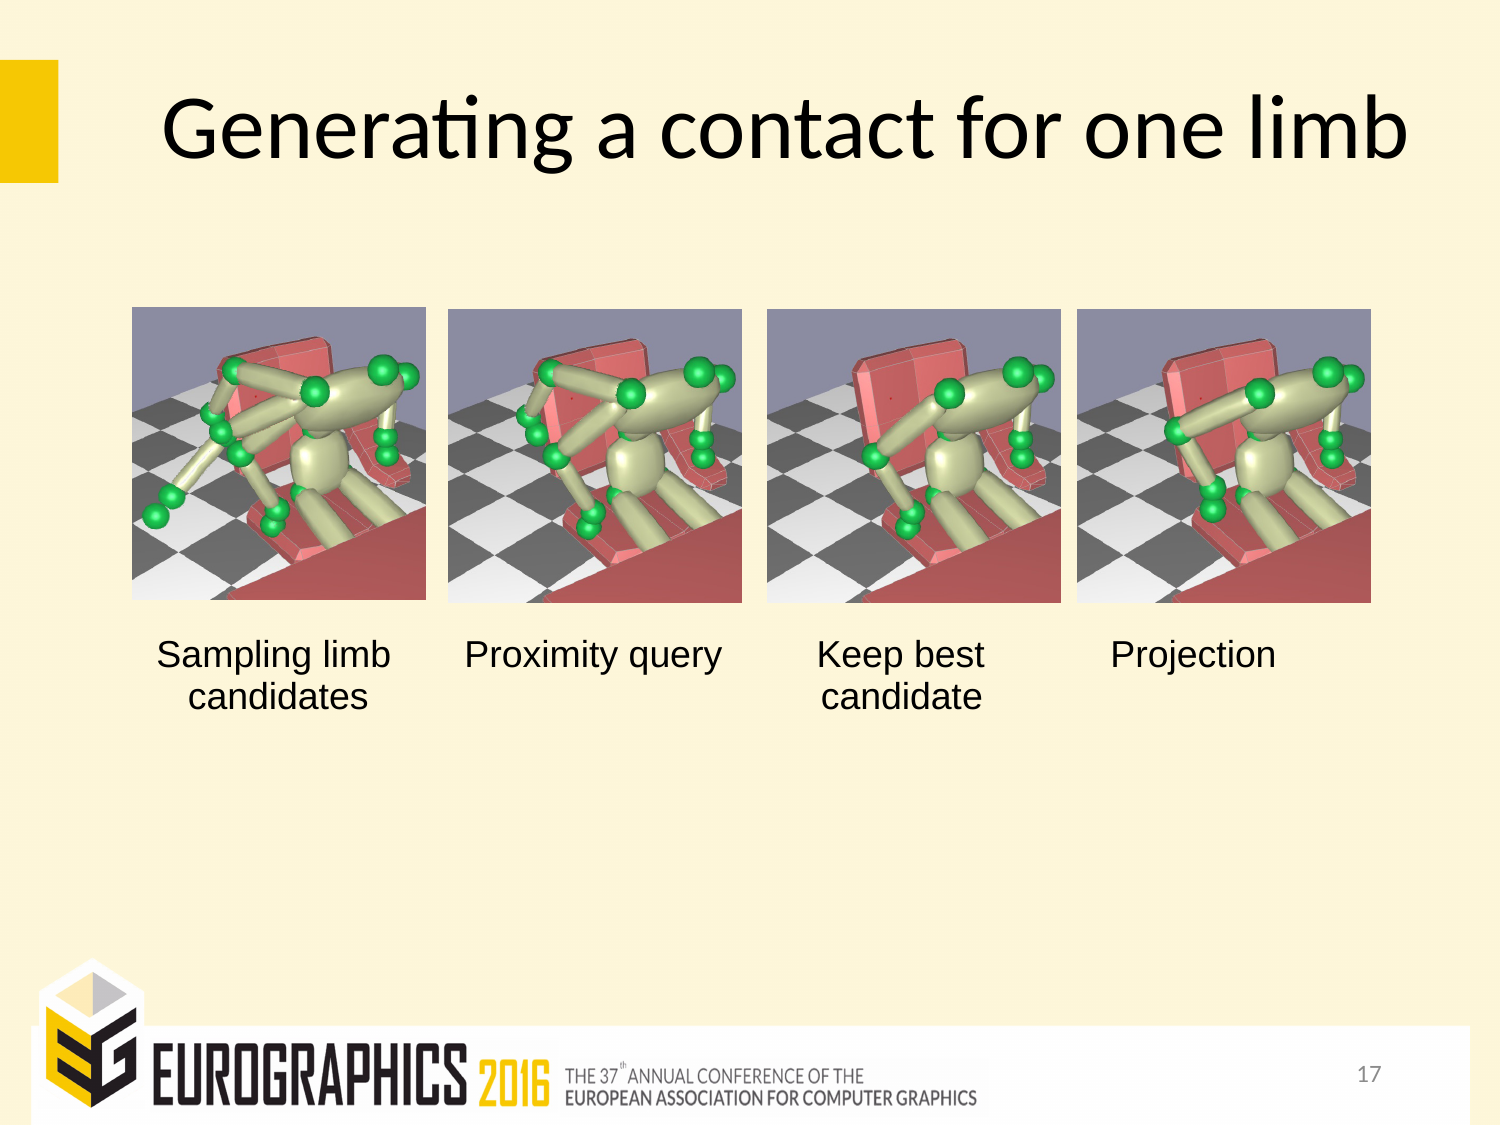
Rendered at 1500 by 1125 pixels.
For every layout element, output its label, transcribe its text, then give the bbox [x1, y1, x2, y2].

title Generating a contact for one limb [58, 59, 1442, 183]
picture [0, 0, 1500, 1125]
slide_number <numéro> [1303, 1042, 1397, 1103]
text_box Sampling limb Proximity query Keep best Projection candidates candidate [141, 625, 1335, 725]
